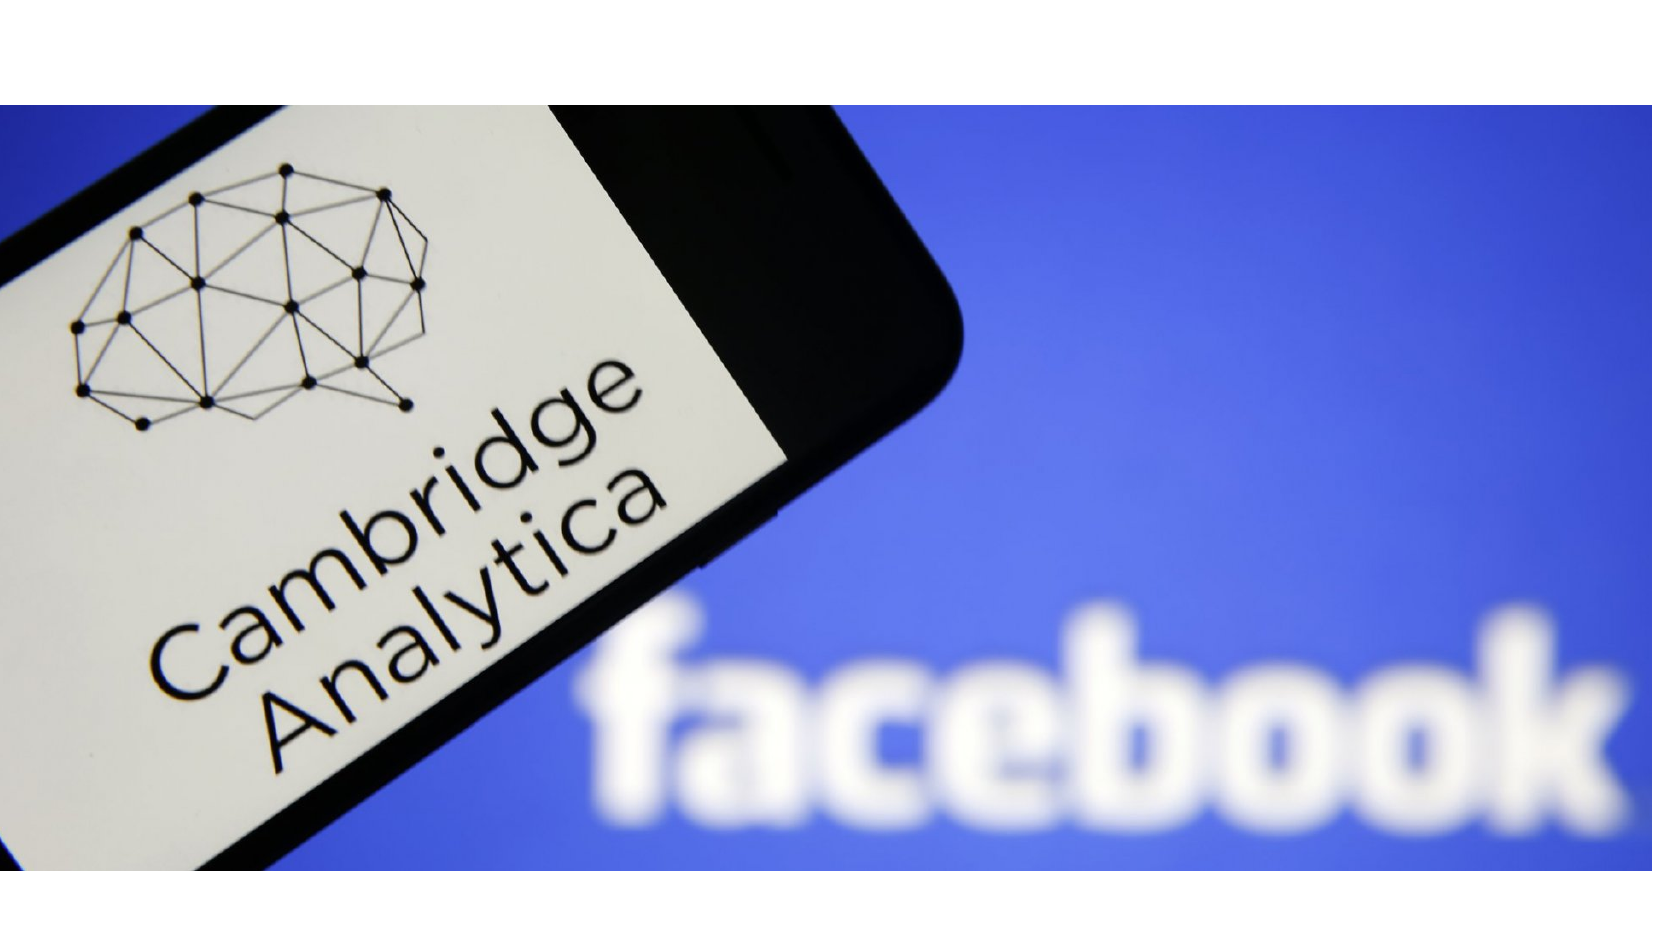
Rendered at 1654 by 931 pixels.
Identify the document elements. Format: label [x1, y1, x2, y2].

picture [0, 105, 1652, 871]
